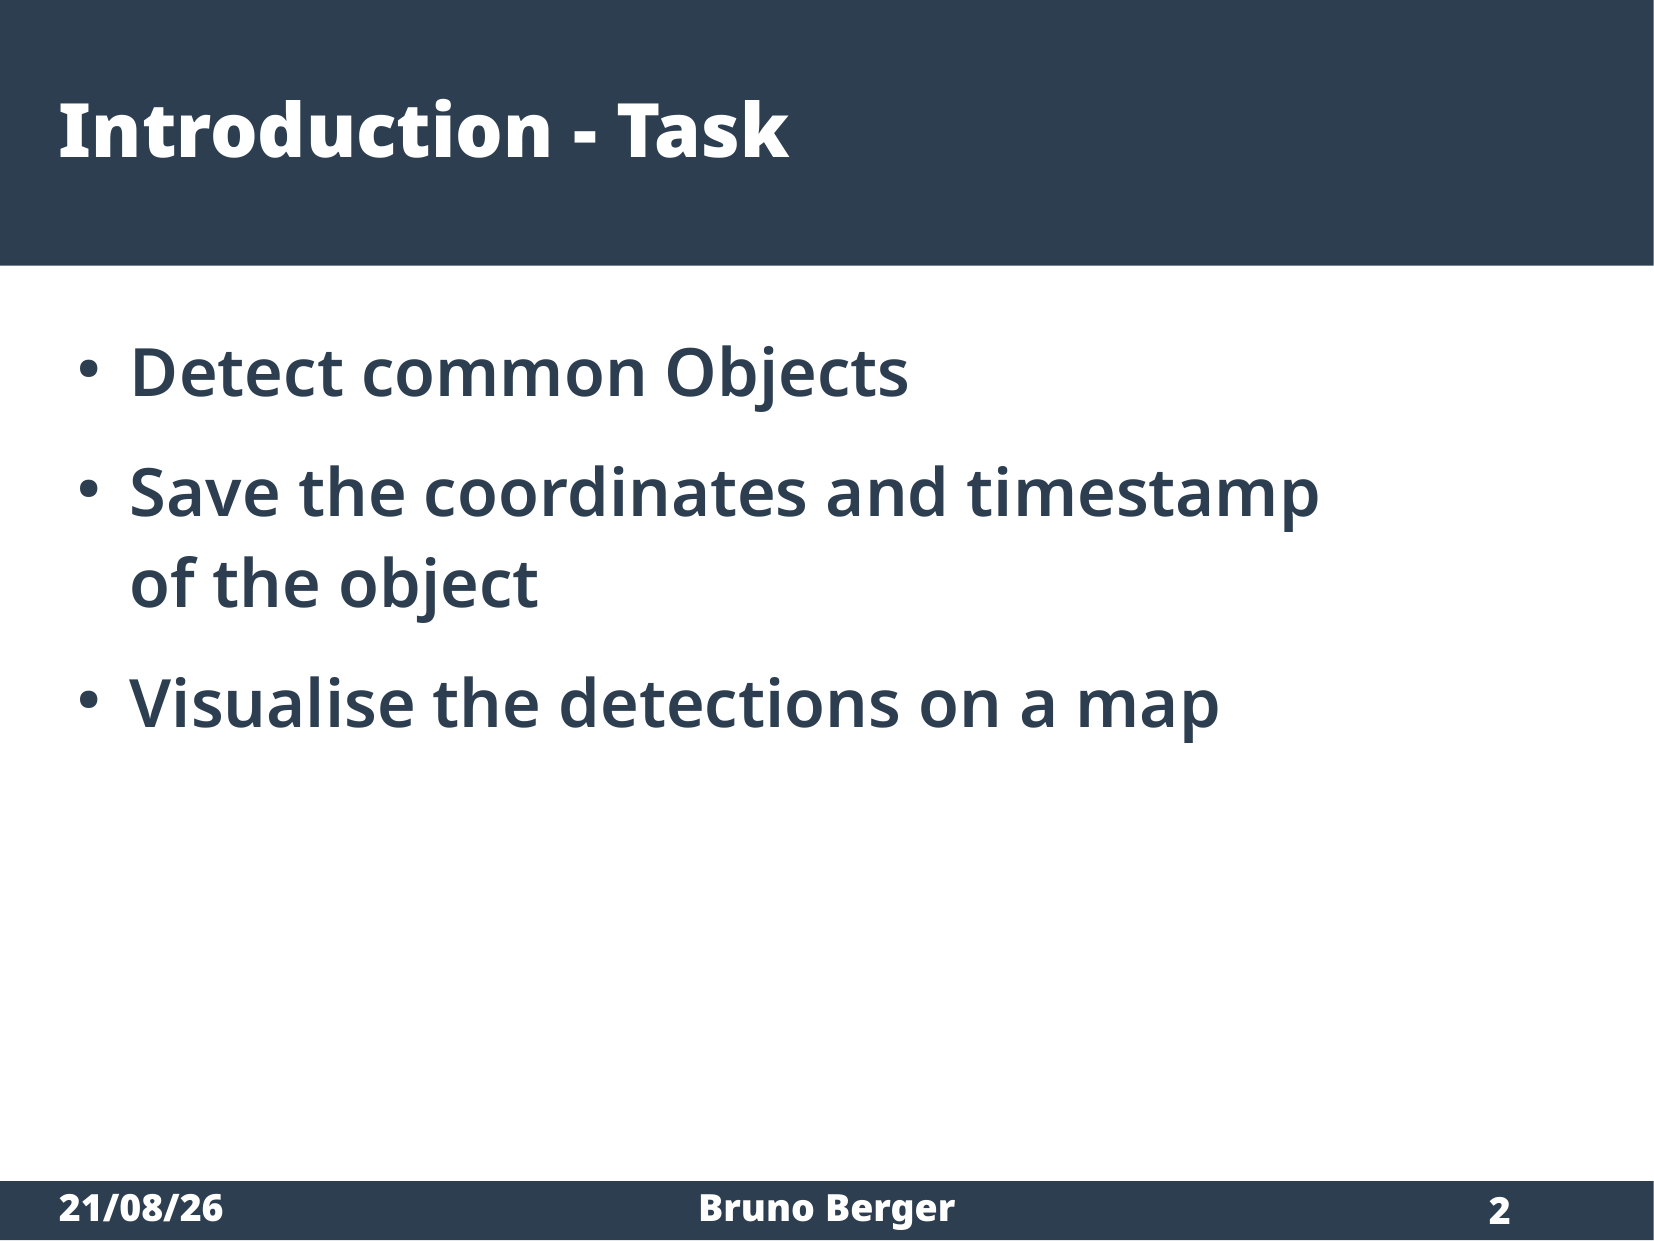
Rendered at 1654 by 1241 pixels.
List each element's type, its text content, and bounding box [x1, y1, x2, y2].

title Introduction - Task [59, 49, 1595, 207]
list Detect common Objects Save the coordinates and timestamp of the object Visualise the detections on a map [59, 324, 1595, 1152]
